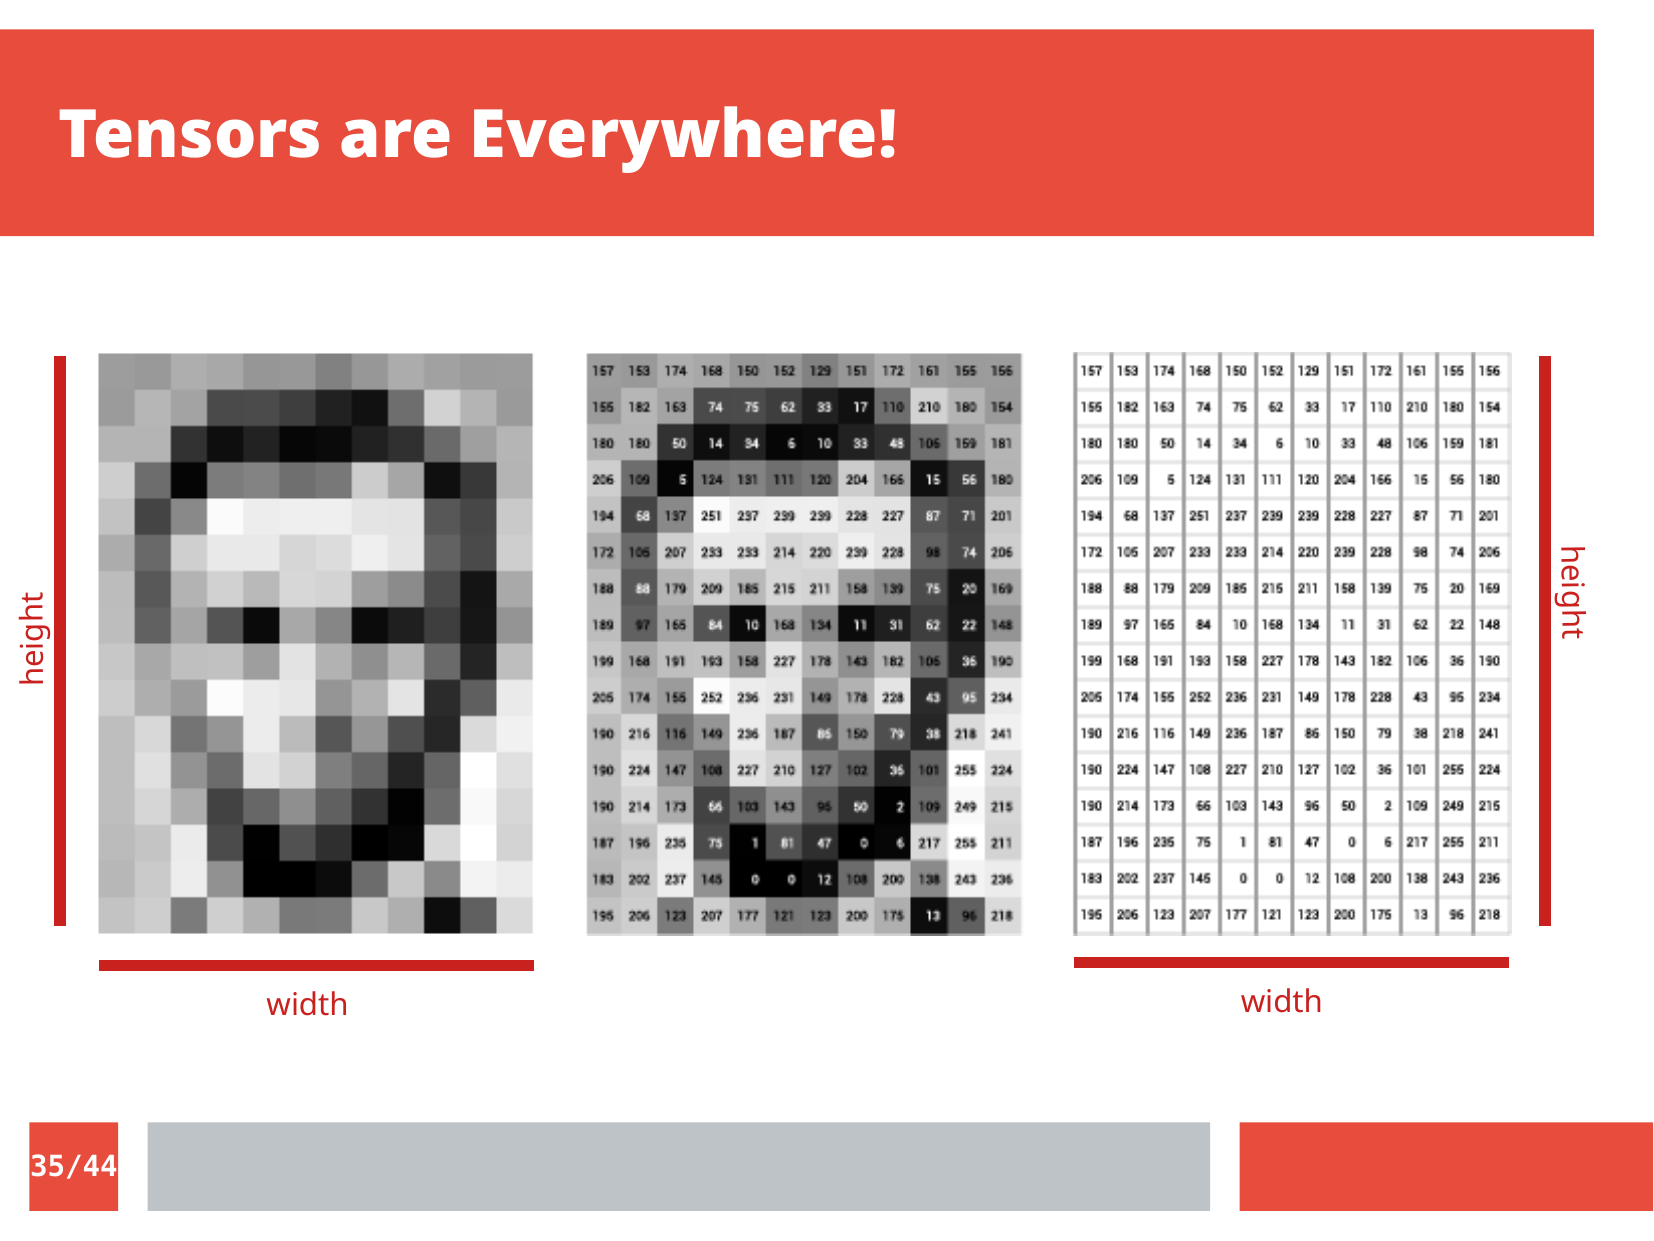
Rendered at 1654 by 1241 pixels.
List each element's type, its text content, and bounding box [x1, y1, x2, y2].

text_box height [1549, 434, 1606, 751]
text_box width [1124, 971, 1440, 1023]
title Tensors are Everywhere! [58, 90, 1594, 178]
text_box height [0, 481, 55, 798]
picture [97, 352, 1512, 936]
text_box width [150, 974, 466, 1026]
